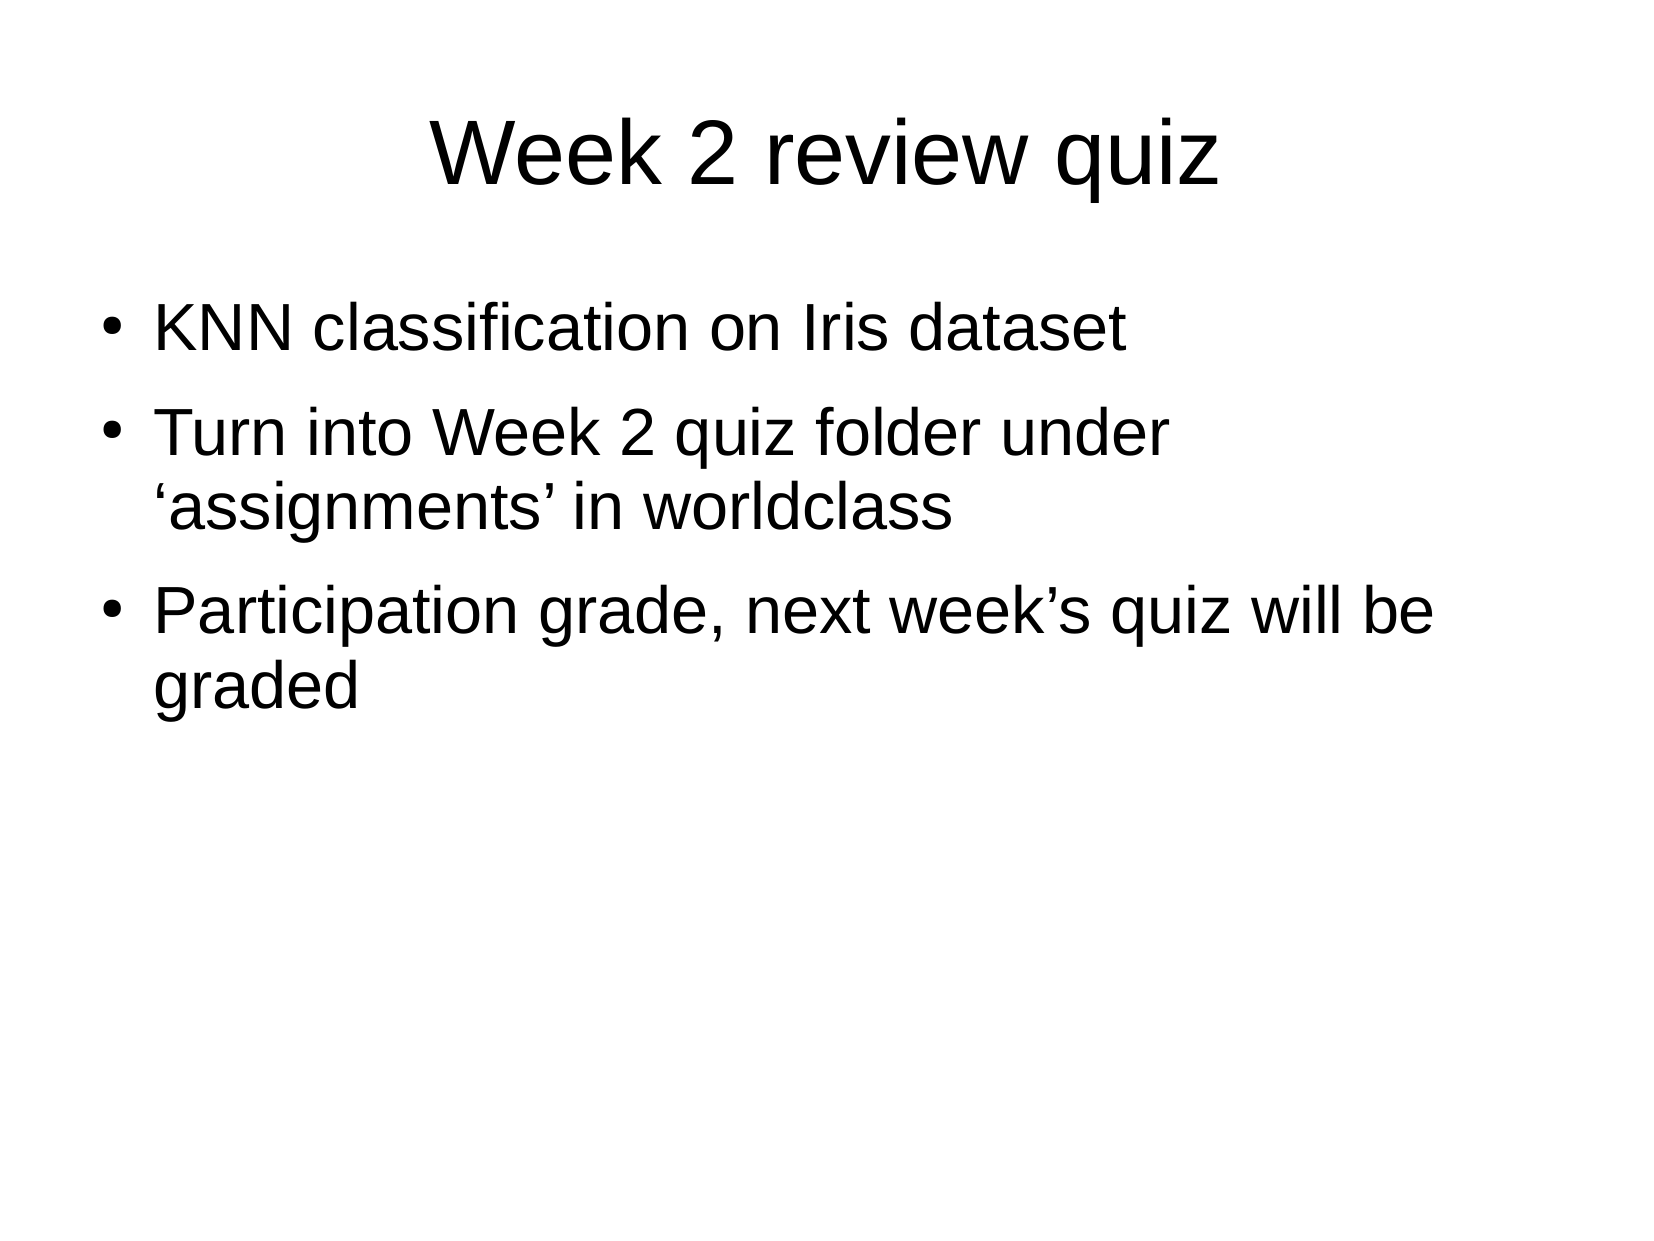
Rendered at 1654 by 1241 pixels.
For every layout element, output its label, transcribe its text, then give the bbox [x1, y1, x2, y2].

title Week 2 review quiz [82, 49, 1571, 257]
list KNN classification on Iris dataset Turn into Week 2 quiz folder under ‘assignments’ in worldclass Participation grade, next week’s quiz will be graded [82, 290, 1571, 1010]
